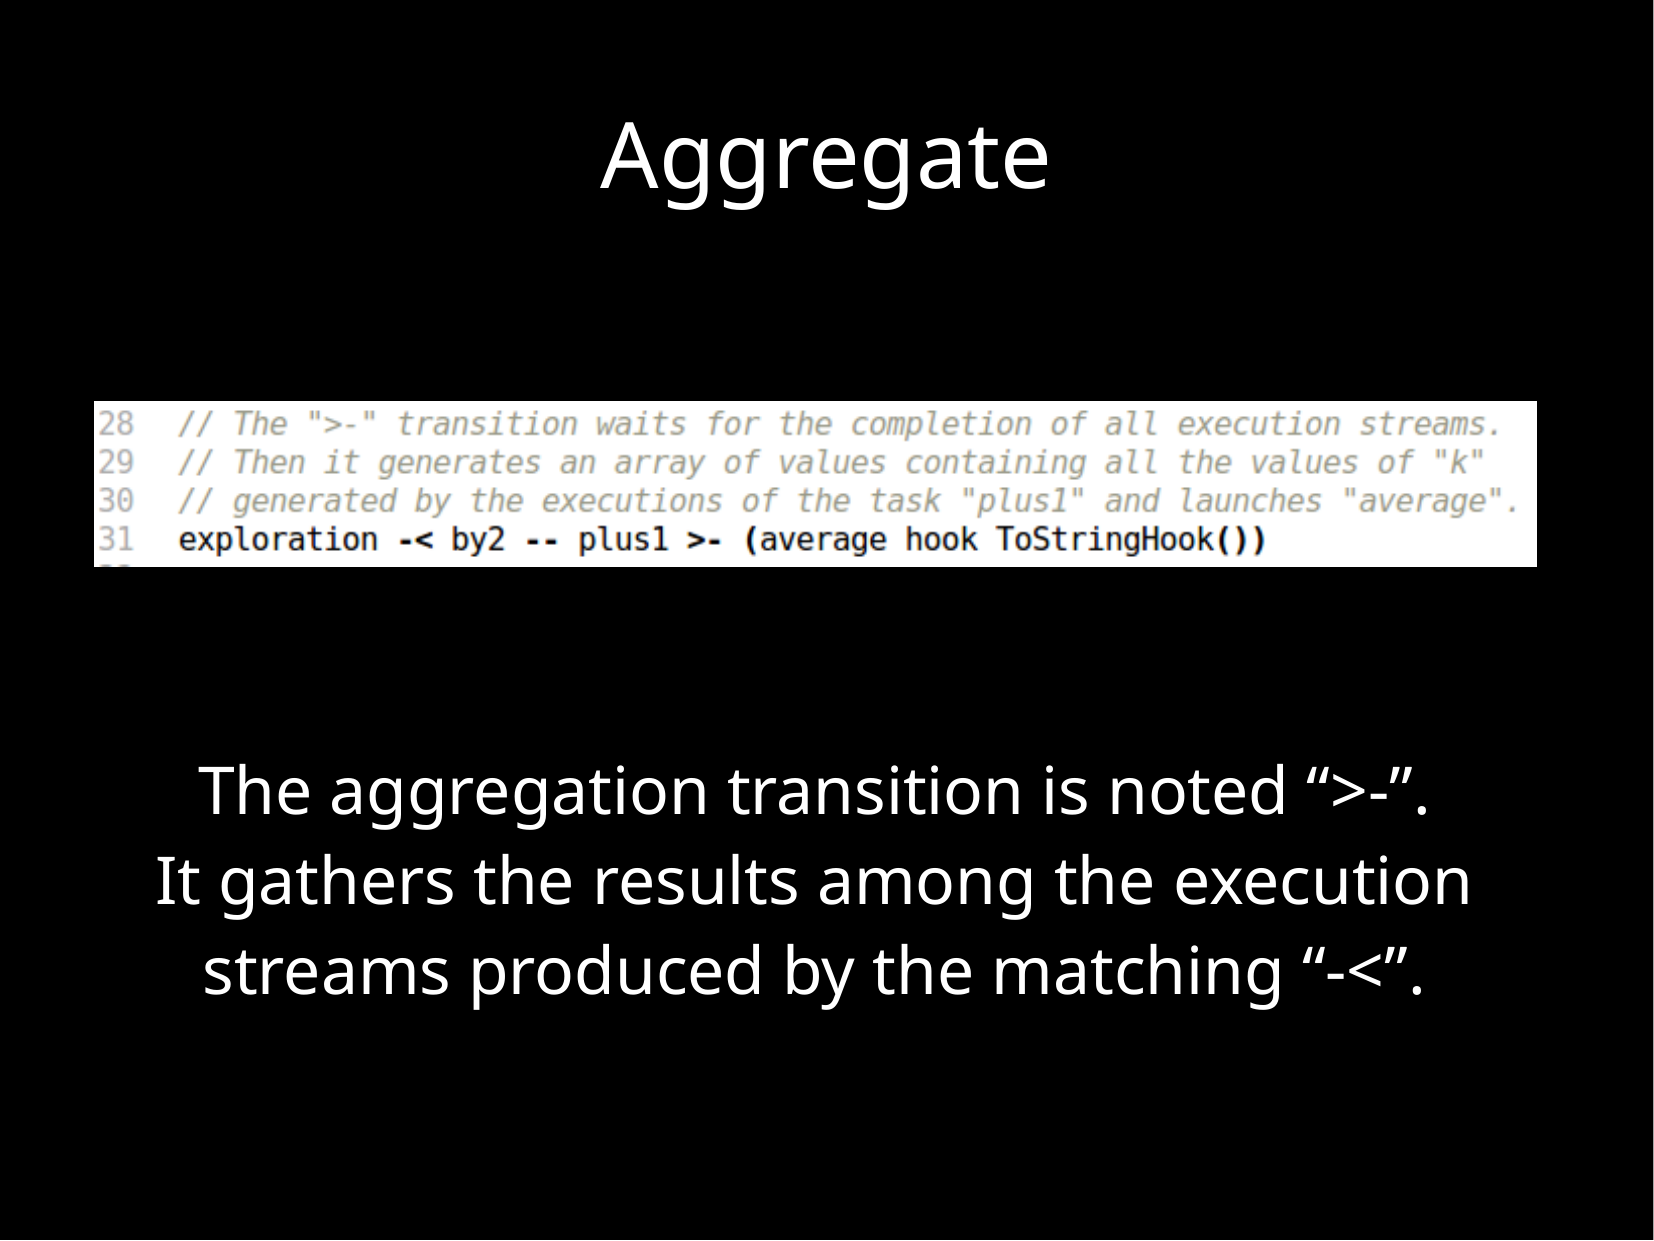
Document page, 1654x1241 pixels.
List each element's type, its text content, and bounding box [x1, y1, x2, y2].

list The aggregation transition is noted “>-”. It gathers the results among the execution streams produced by the matching “-<”. [70, 744, 1560, 1016]
picture [94, 401, 1537, 567]
title Aggregate [82, 49, 1571, 257]
